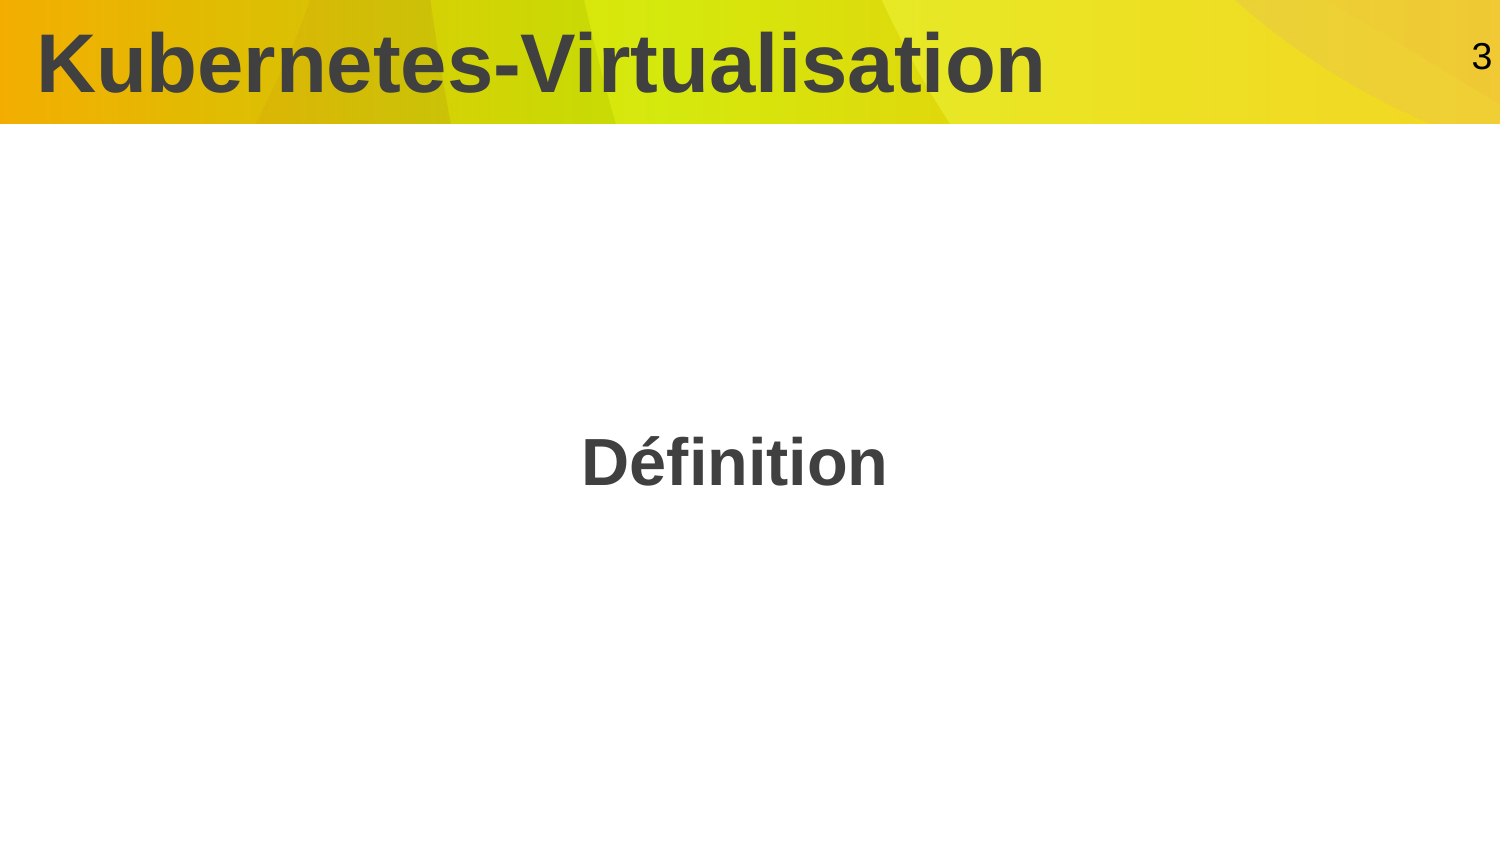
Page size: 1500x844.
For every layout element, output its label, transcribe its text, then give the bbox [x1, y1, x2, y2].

picture [0, 0, 1500, 844]
text_box Définition [566, 420, 1193, 497]
text_box <numéro> [1321, 35, 1493, 106]
text_box Kubernetes-Virtualisation [0, 0, 1498, 130]
